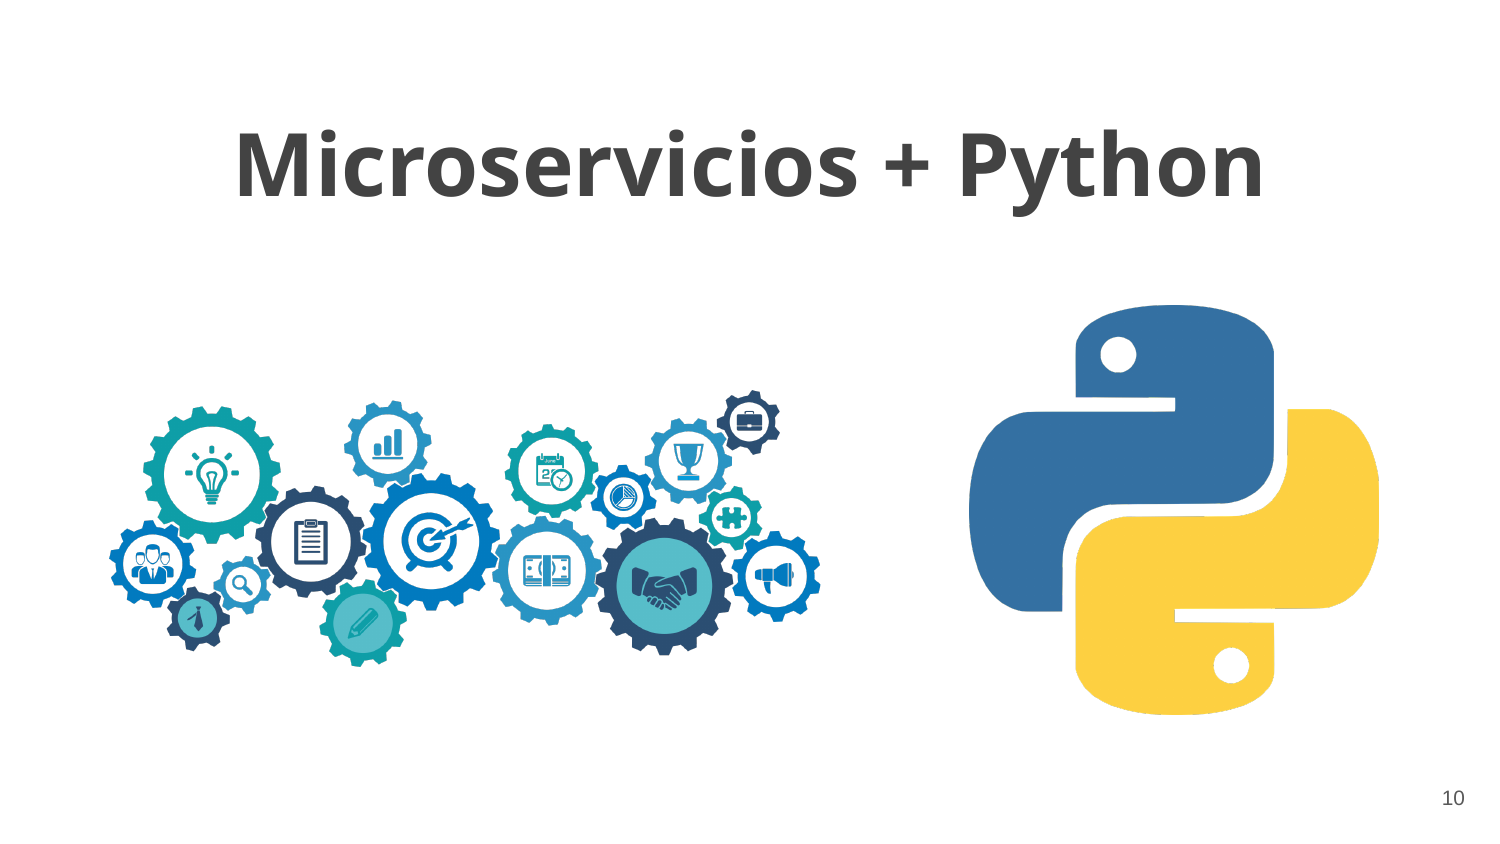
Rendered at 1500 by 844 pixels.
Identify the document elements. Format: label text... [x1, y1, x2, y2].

picture [969, 305, 1379, 715]
slide_number <number> [1389, 764, 1480, 830]
title Microservicios + Python [121, 74, 1379, 249]
picture [109, 390, 821, 667]
